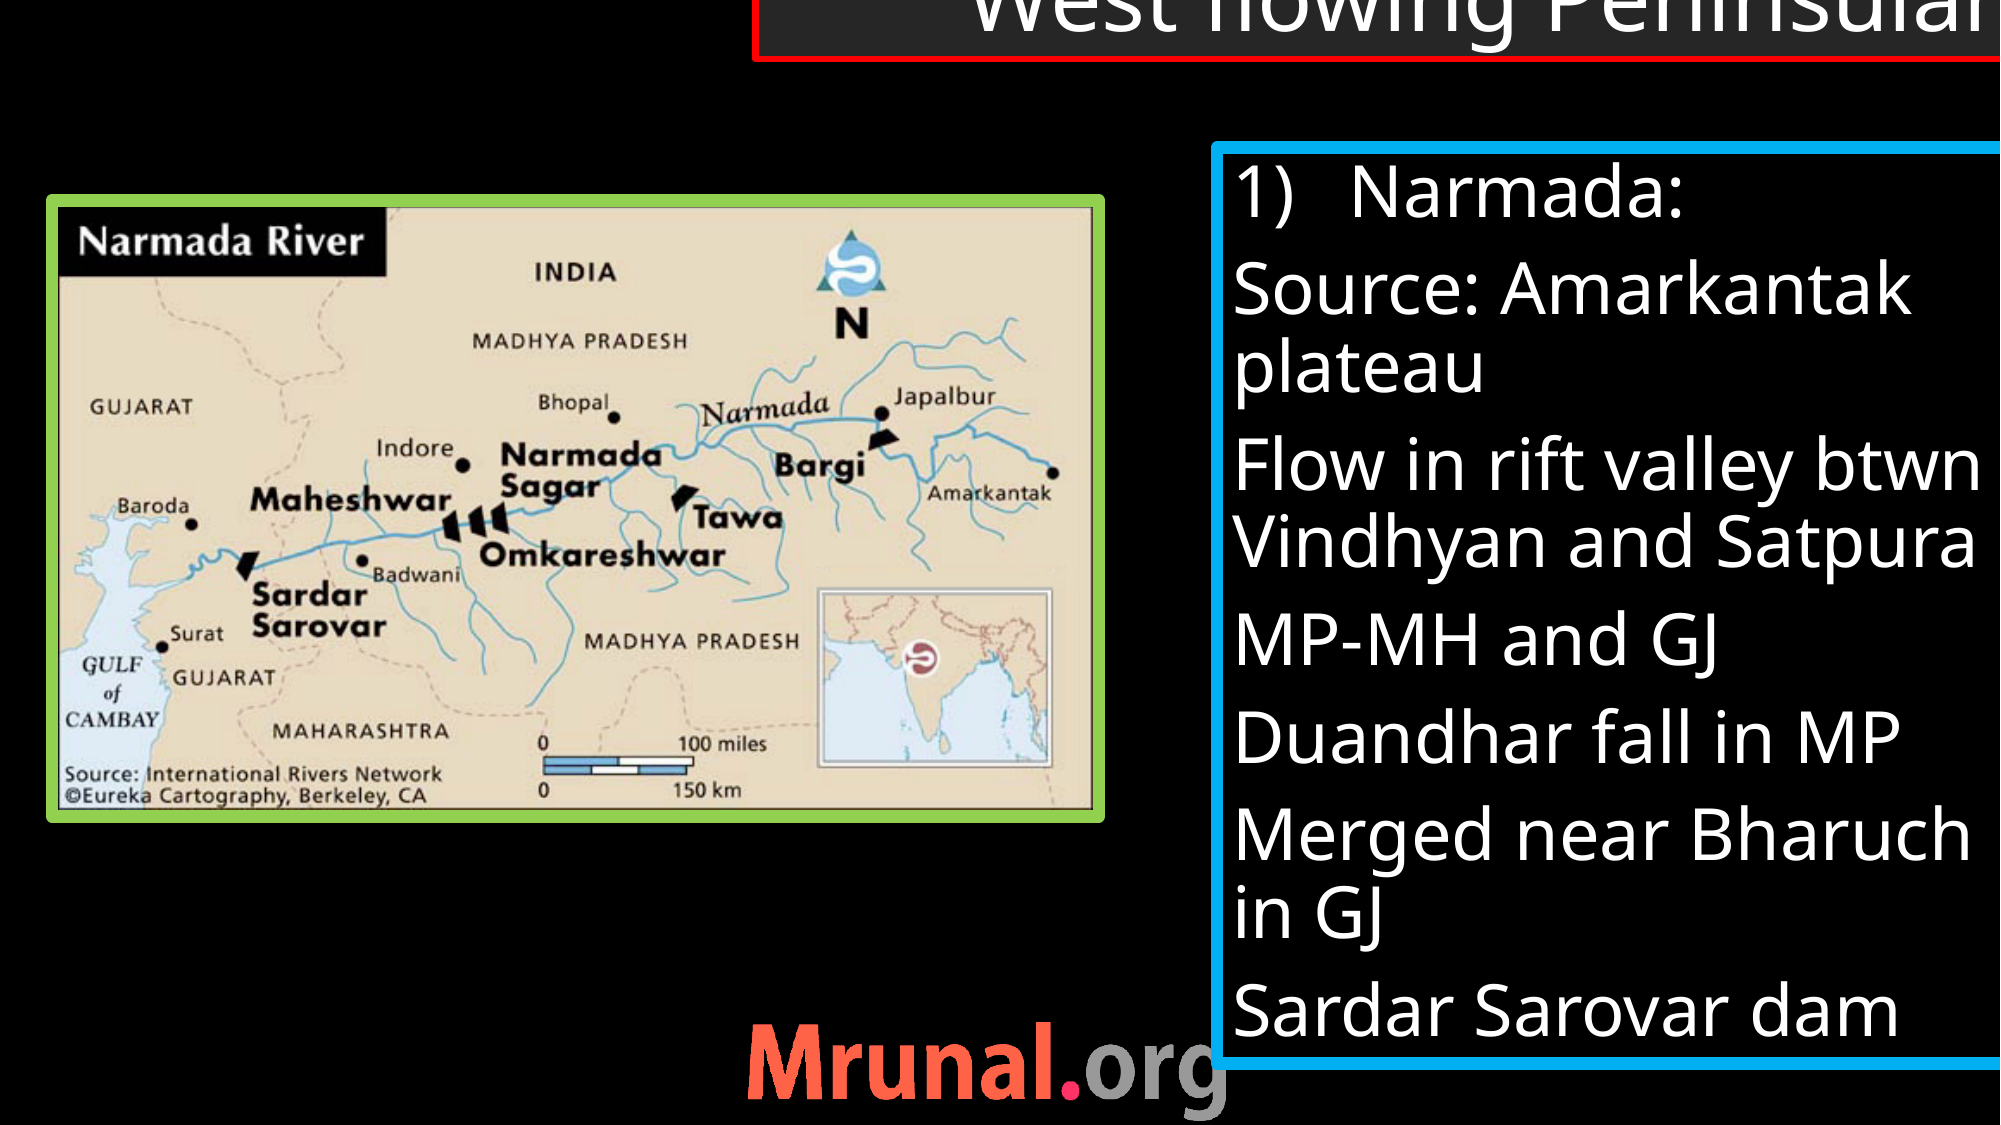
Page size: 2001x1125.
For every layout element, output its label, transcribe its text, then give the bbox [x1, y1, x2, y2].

picture [741, 1005, 1230, 1125]
picture [58, 206, 1093, 811]
title West flowing Peninsular rivers [755, 0, 2000, 60]
list Narmada: Source: Amarkantak plateau Flow in rift valley btwn Vindhyan and Satpura MP-MH and GJ Duandhar fall in MP Merged near Bharuch in GJ Sardar Sarovar dam [1217, 147, 2000, 1064]
